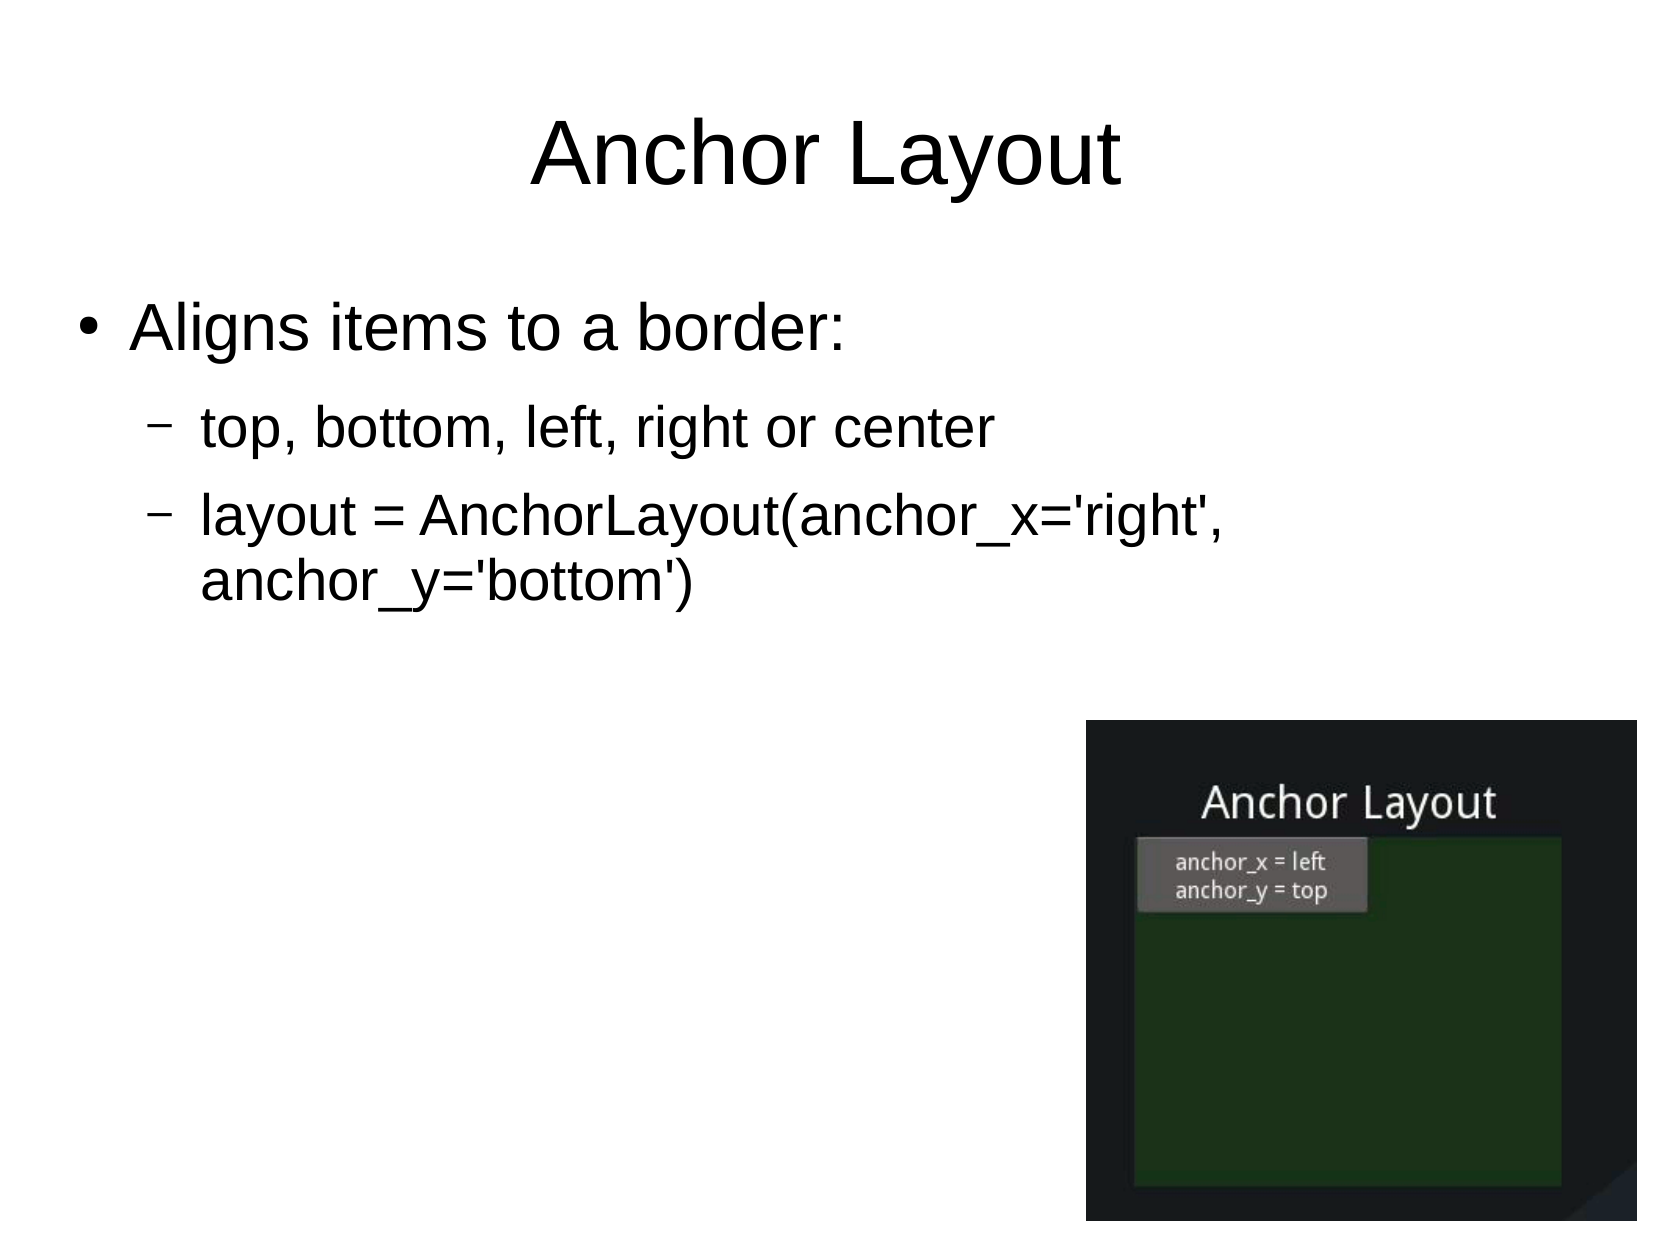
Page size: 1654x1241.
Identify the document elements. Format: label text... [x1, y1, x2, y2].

picture [1086, 720, 1637, 1221]
title Anchor Layout [82, 49, 1571, 257]
list Aligns items to a border: top, bottom, left, right or center layout = AnchorLayout(anchor_x='right', anchor_y='bottom') [59, 290, 1619, 1010]
